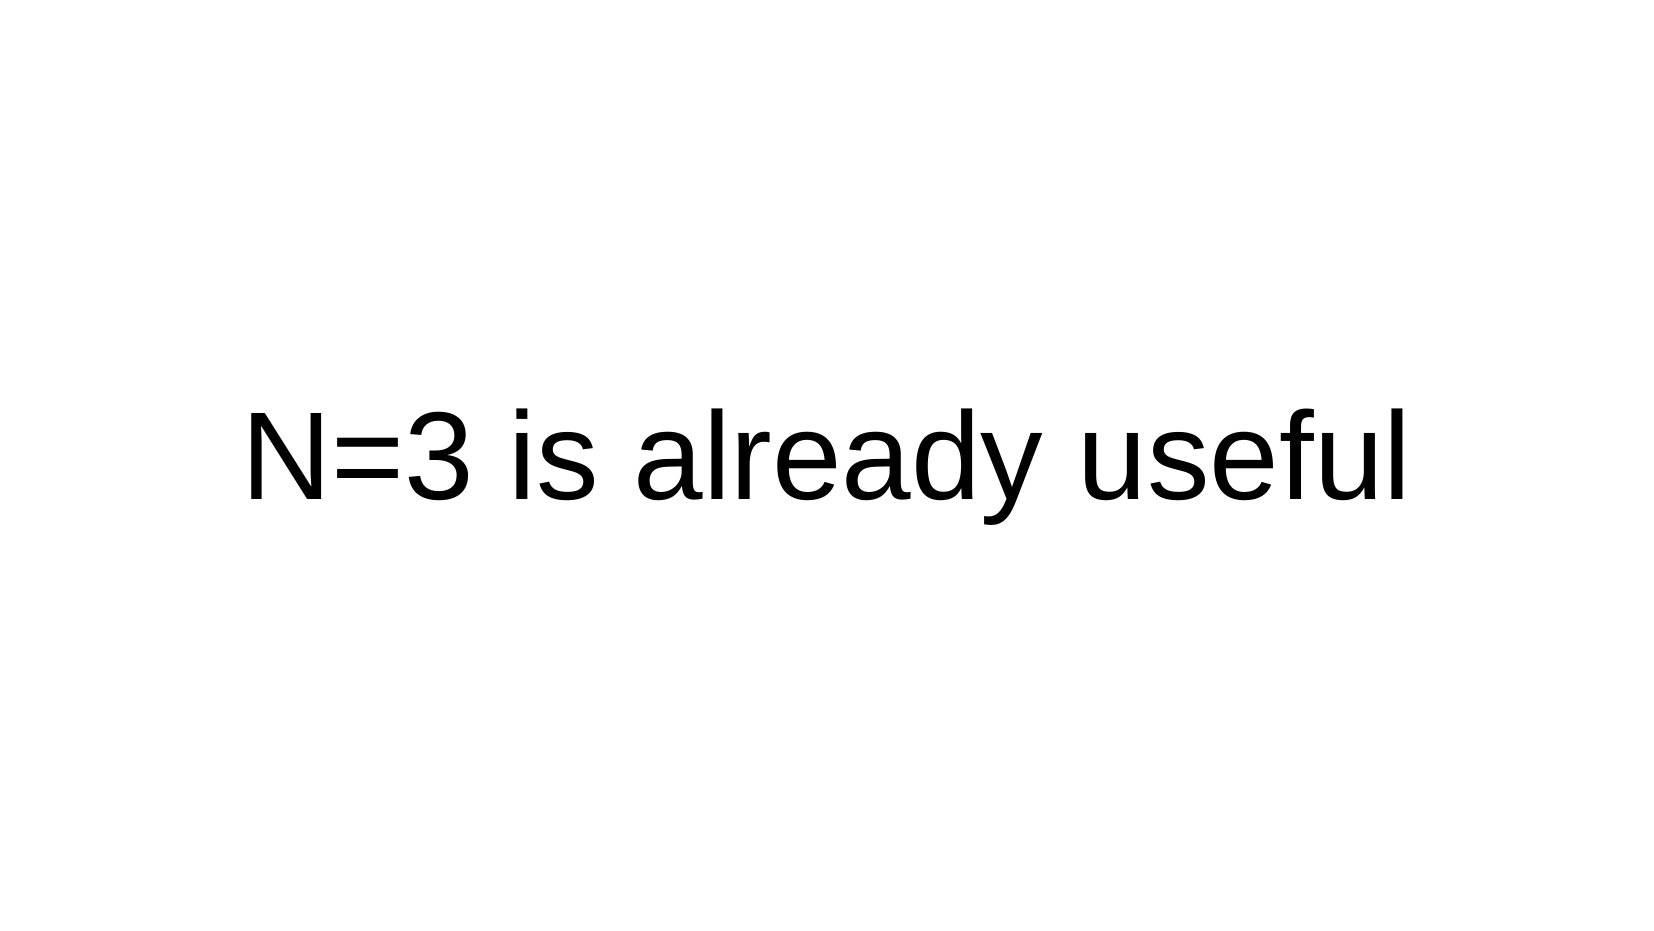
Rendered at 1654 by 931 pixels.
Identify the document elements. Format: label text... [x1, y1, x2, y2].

title N=3 is already useful [82, 12, 1571, 901]
